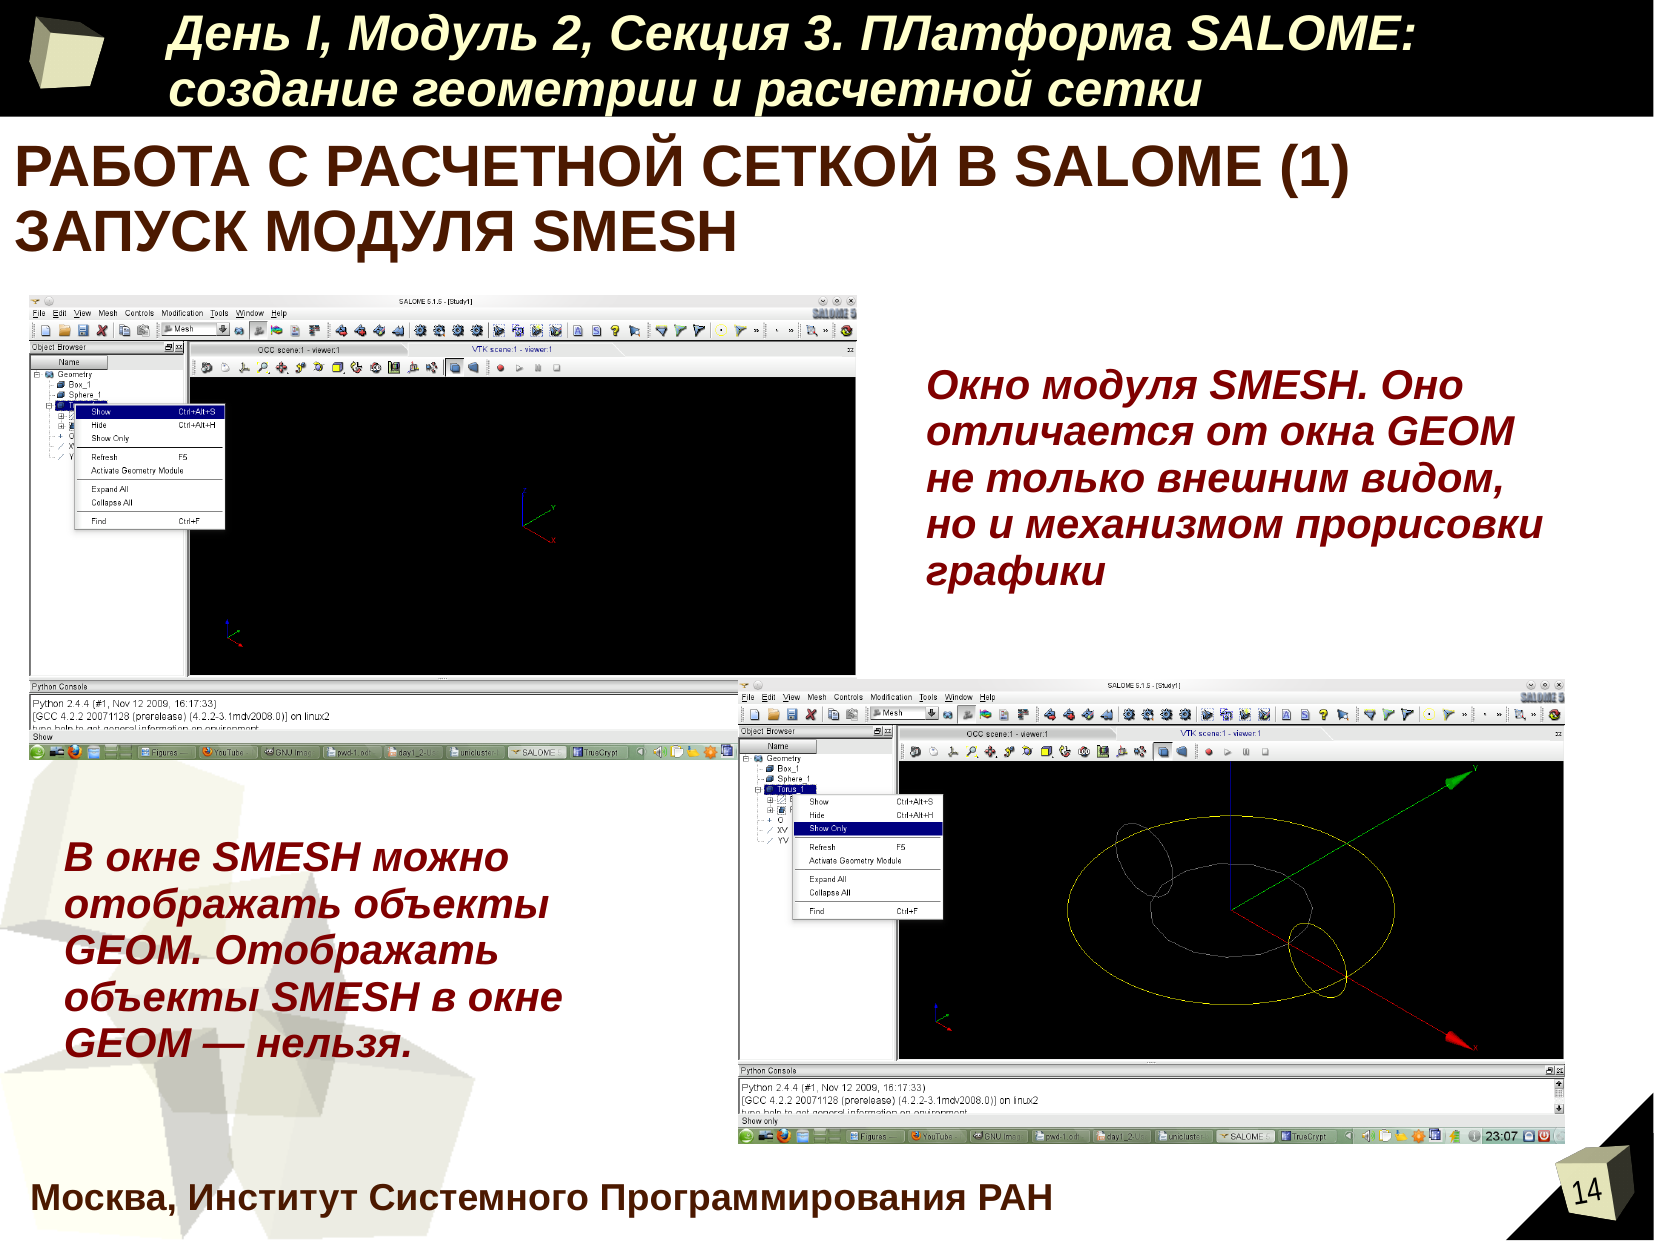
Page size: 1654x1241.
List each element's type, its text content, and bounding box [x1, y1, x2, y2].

picture [0, 295, 1565, 1241]
text_box Окно модуля SMESH. Оно отличается от окна GEOM не только внешним видом, но и механизмом прорисовки графики [911, 354, 1565, 602]
text_box В окне SMESH можно отображать объекты GEOM. Отображать объекты SMESH в окне GEOM — нельзя. [49, 826, 703, 1074]
text_box РАБОТА С РАСЧЕТНОЙ СЕТКОЙ В SALOME (1) ЗАПУСК МОДУЛЯ SMESH [0, 126, 1654, 272]
picture [464, 1193, 472, 1198]
